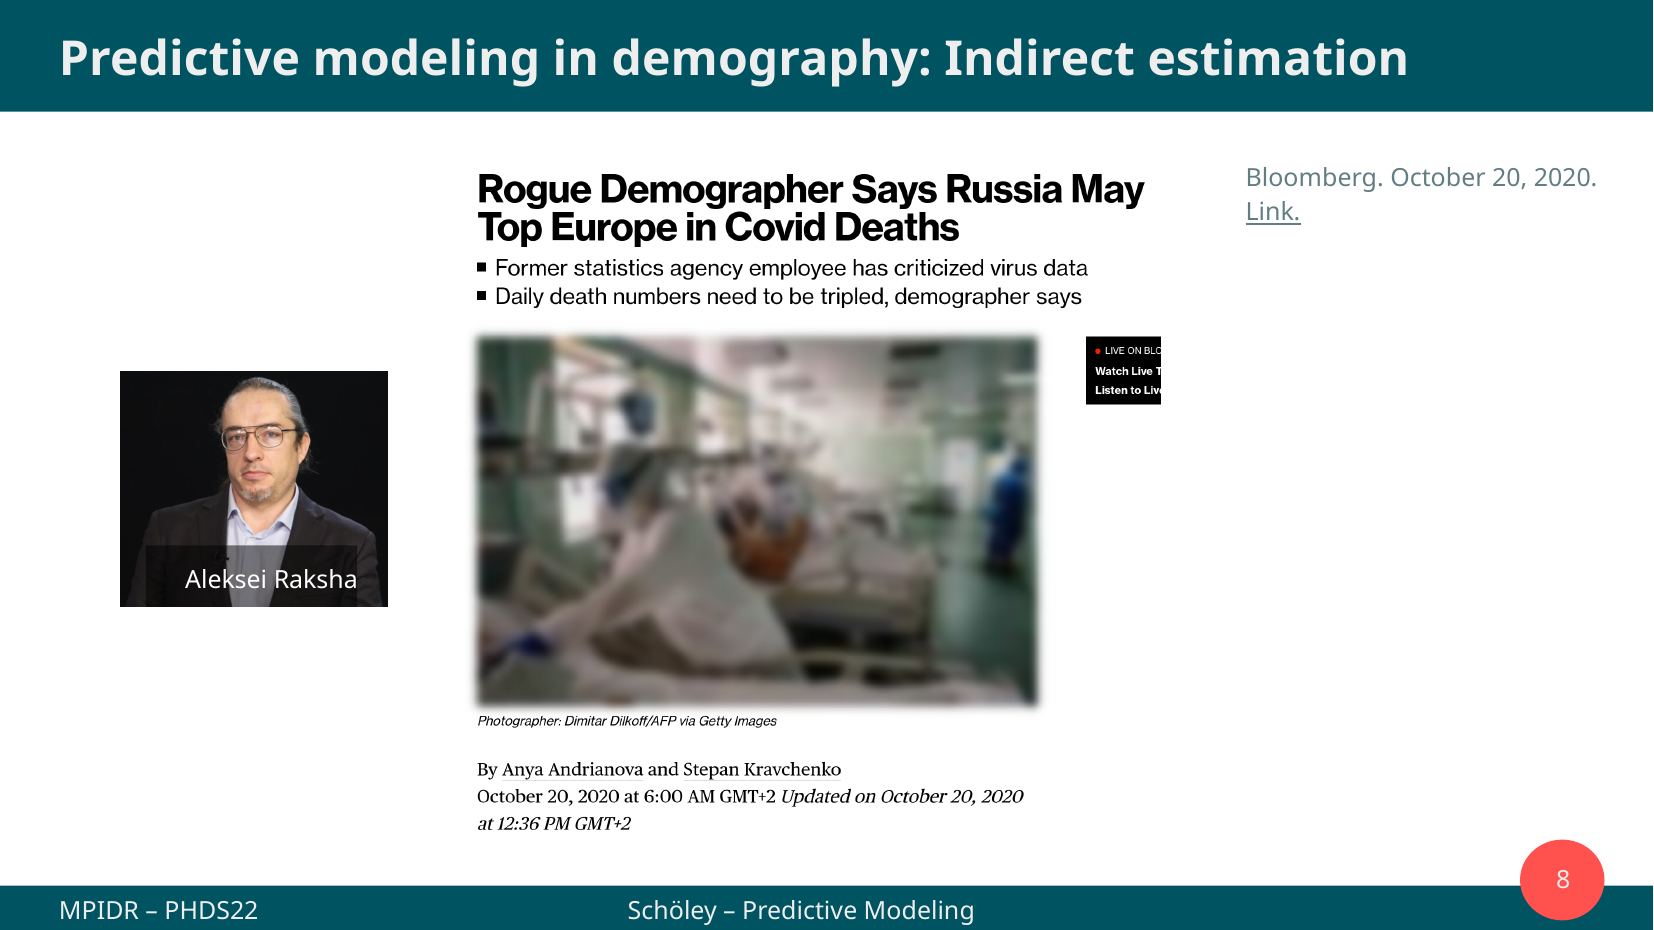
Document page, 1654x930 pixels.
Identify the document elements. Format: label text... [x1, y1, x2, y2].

text_box Aleksei Raksha [170, 554, 417, 615]
title Predictive modeling in demography: Indirect estimation [58, 0, 1594, 117]
text_box [145, 545, 358, 607]
text_box Bloomberg. October 20, 2020. Link. [1230, 152, 1621, 378]
picture [465, 157, 1161, 845]
picture [120, 371, 388, 607]
